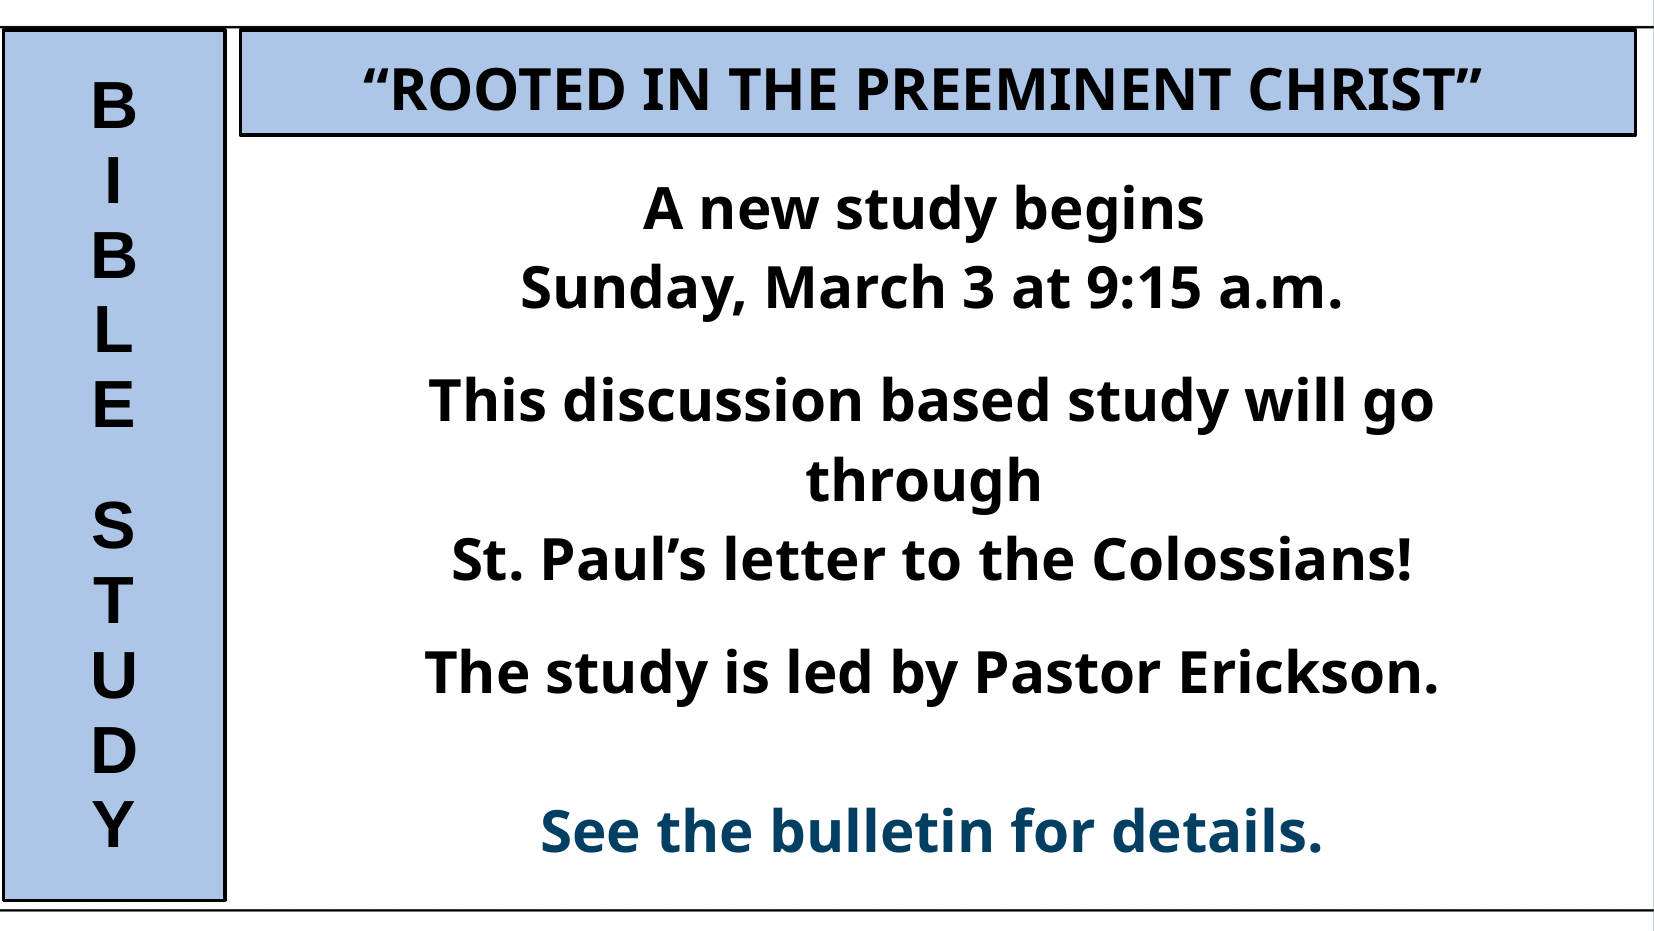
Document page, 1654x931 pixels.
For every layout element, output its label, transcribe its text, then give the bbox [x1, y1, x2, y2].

picture [0, 0, 1654, 931]
text_box B I B L E S T U D Y [3, 30, 226, 901]
text_box “ROOTED IN THE PREEMINENT CHRIST” [255, 40, 1591, 134]
text_box [240, 30, 1636, 136]
text_box A new study begins Sunday, March 3 at 9:15 a.m. This discussion based study will go through St. Paul’s letter to the Colossians! The study is led by Pastor Erickson. See the bulletin for details. [294, 159, 1570, 804]
